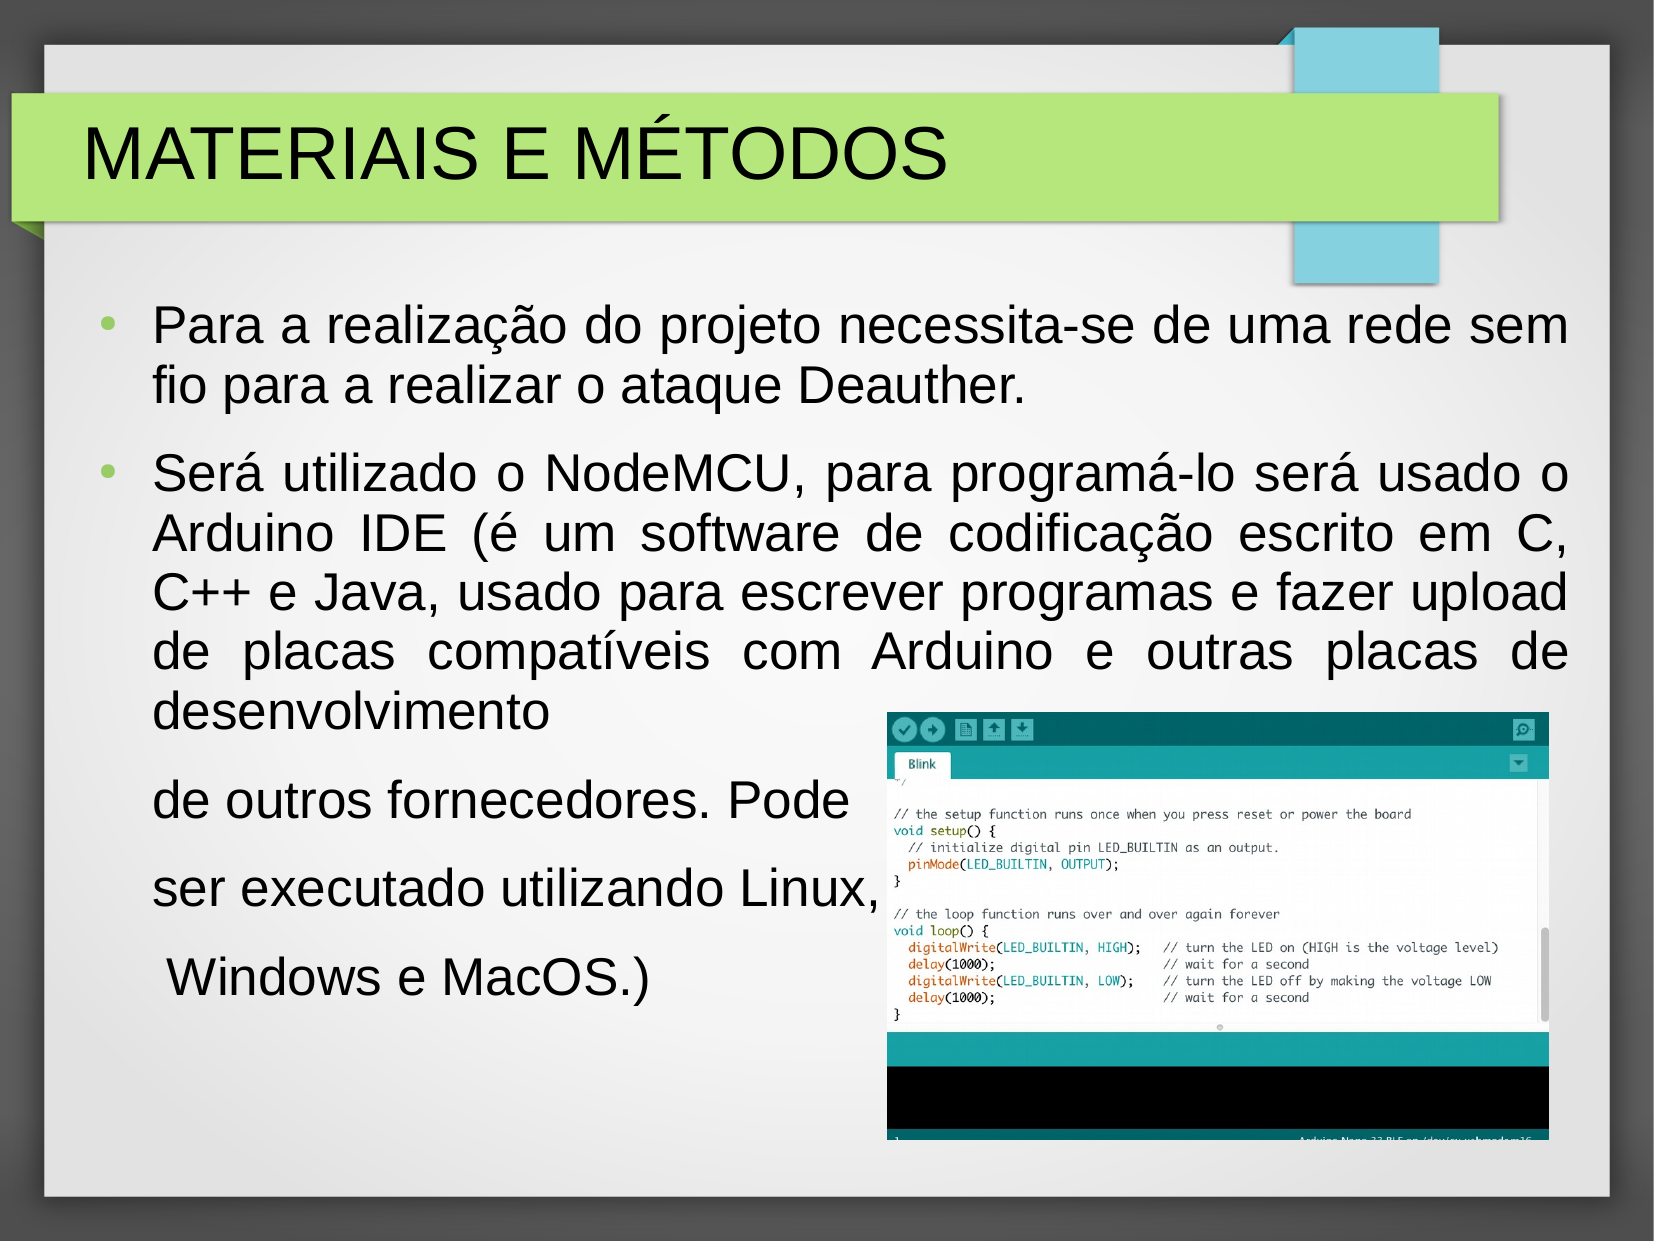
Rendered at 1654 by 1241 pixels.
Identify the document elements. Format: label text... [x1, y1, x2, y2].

title MATERIAIS E MÉTODOS [82, 94, 1264, 213]
picture [0, 0, 1654, 1241]
list Para a realização do projeto necessita-se de uma rede sem fio para a realizar o ataque Deauther. Será utilizado o NodeMCU, para programá-lo será usado o Arduino IDE (é um software de codificação escrito em C, C++ e Java, usado para escrever programas e fazer upload de placas compatíveis com Arduino e outras placas de desenvolvimento de outros fornecedores. Pode ser executado utilizando Linux, Windows e MacOS.) [82, 295, 1571, 1015]
